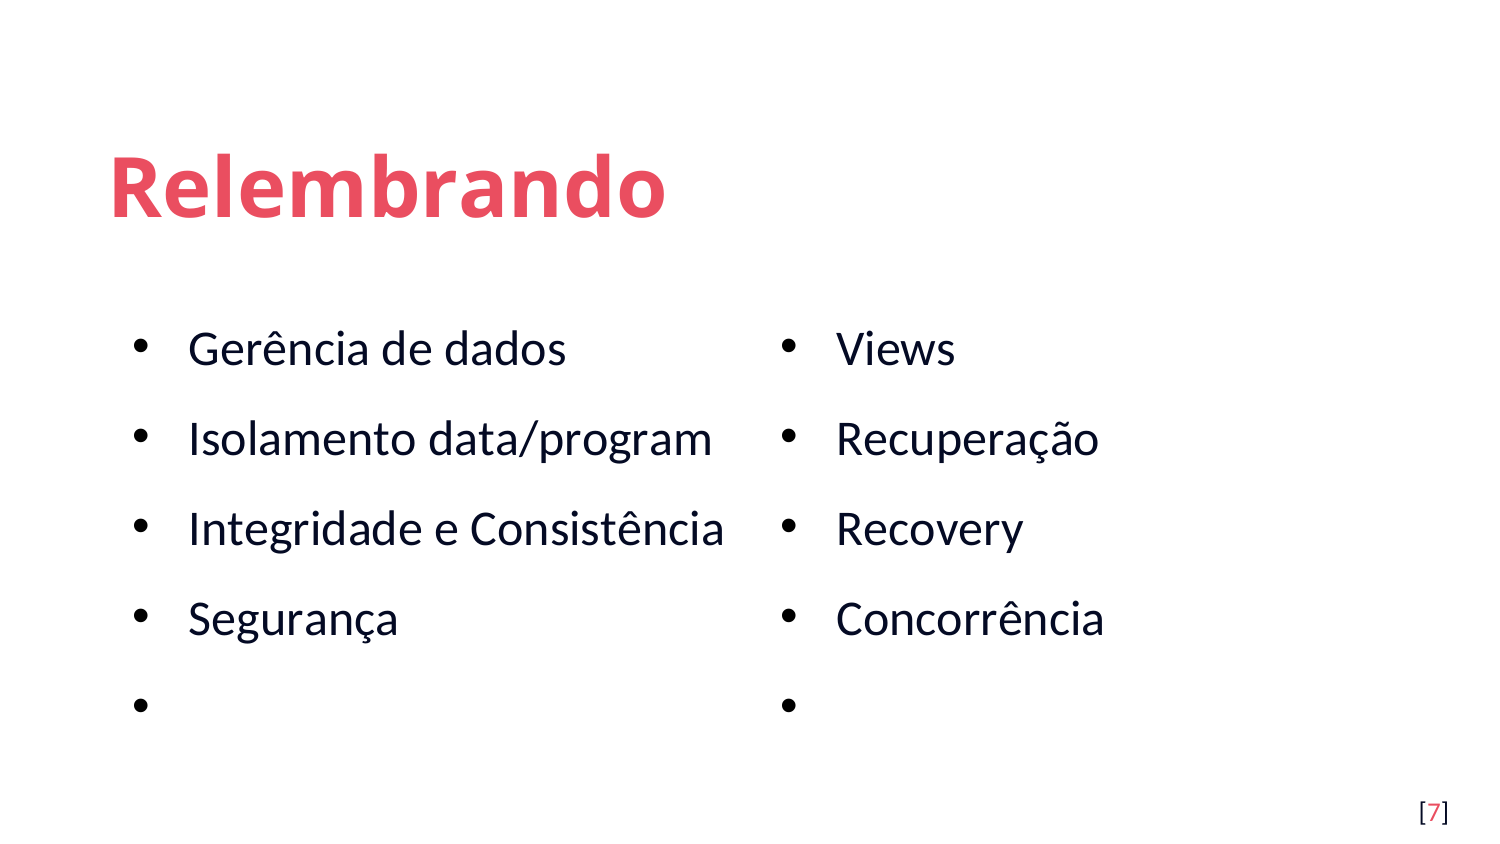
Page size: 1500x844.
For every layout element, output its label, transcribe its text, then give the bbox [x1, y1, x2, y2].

slide_number [7] [1403, 779, 1494, 844]
text_box Views Recuperação Recovery Concorrência [765, 267, 1405, 774]
text_box Gerência de dados Isolamento data/program Integridade e Consistência Segurança [117, 267, 758, 774]
text_box Relembrando [92, 104, 1408, 243]
text_box [92, 243, 1408, 749]
